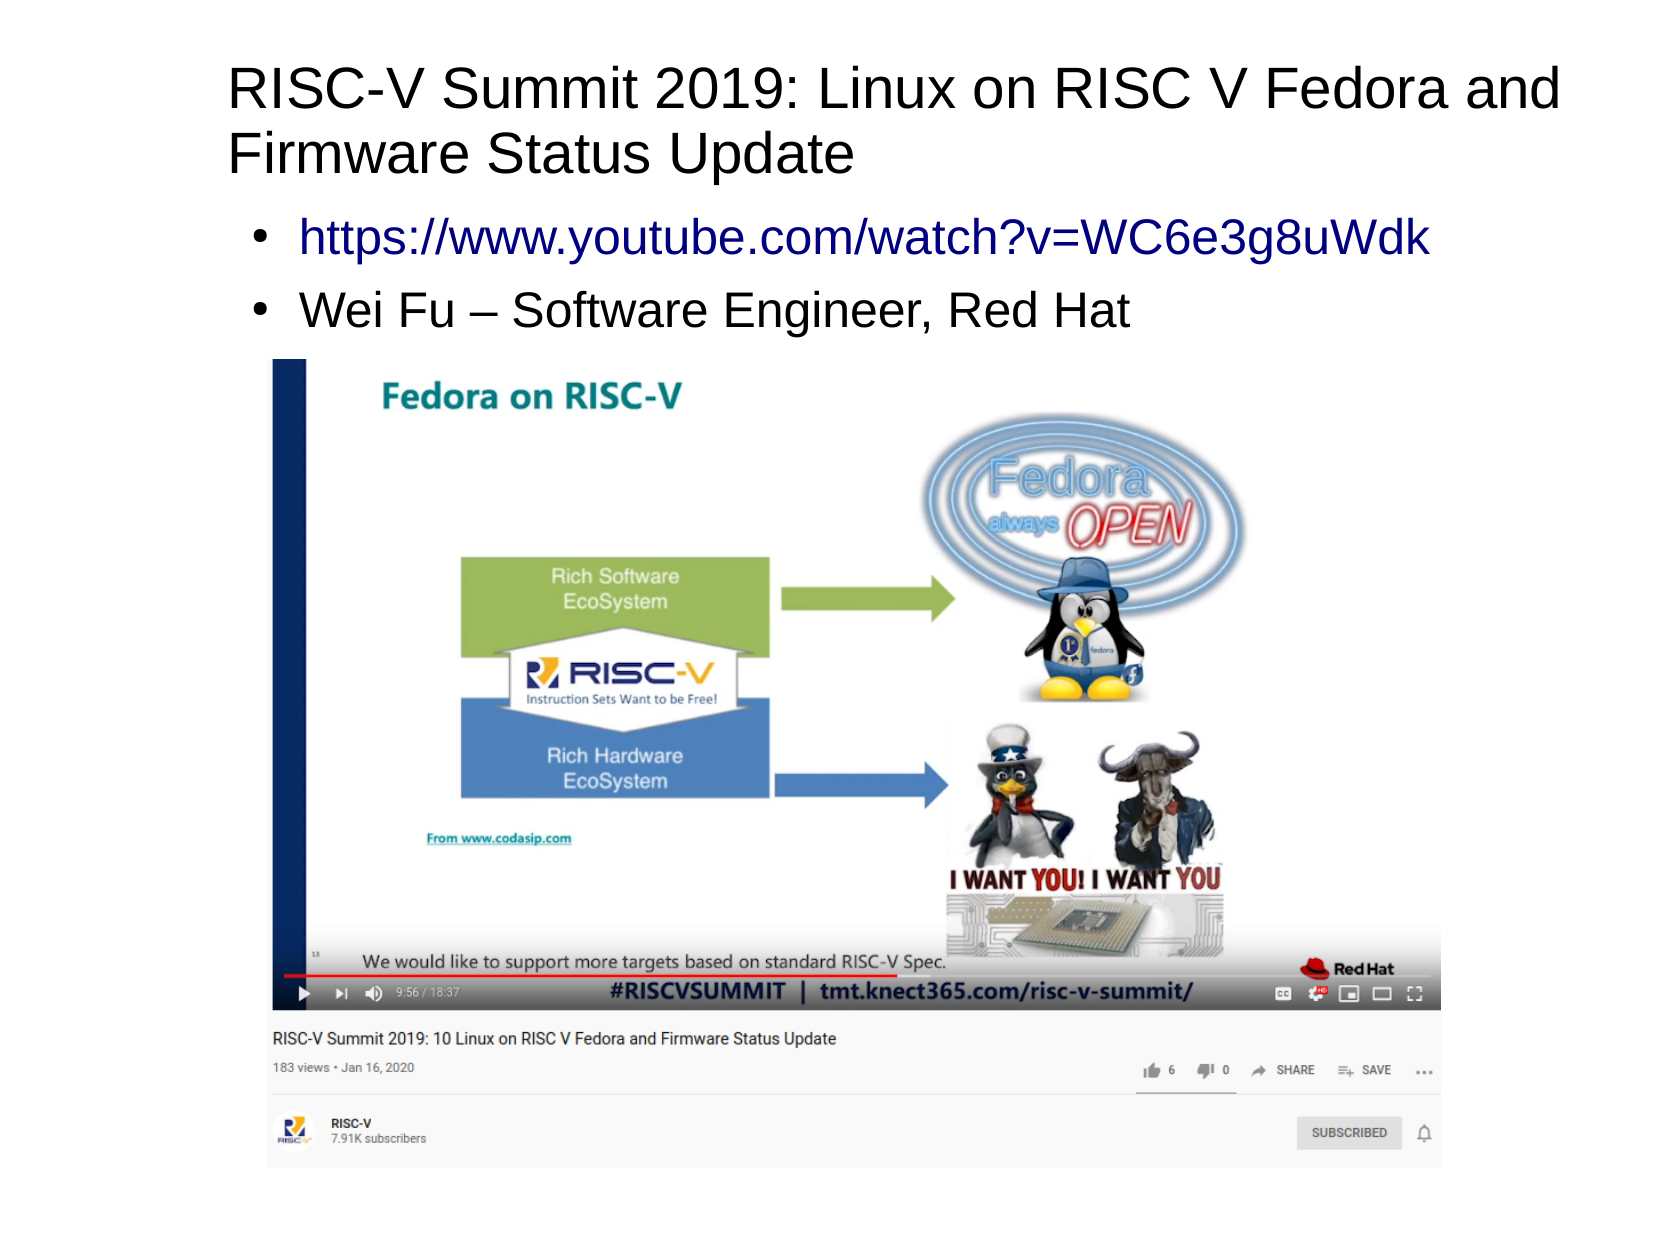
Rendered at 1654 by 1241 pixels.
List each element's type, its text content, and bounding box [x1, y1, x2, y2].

picture [267, 359, 1441, 1168]
list RISC-V Summit 2019: Linux on RISC V Fedora and Firmware Status Update https://www.youtube.com/watch?v=WC6e3g8uWdk Wei Fu – Software Engineer, Red Hat [0, 55, 1654, 706]
